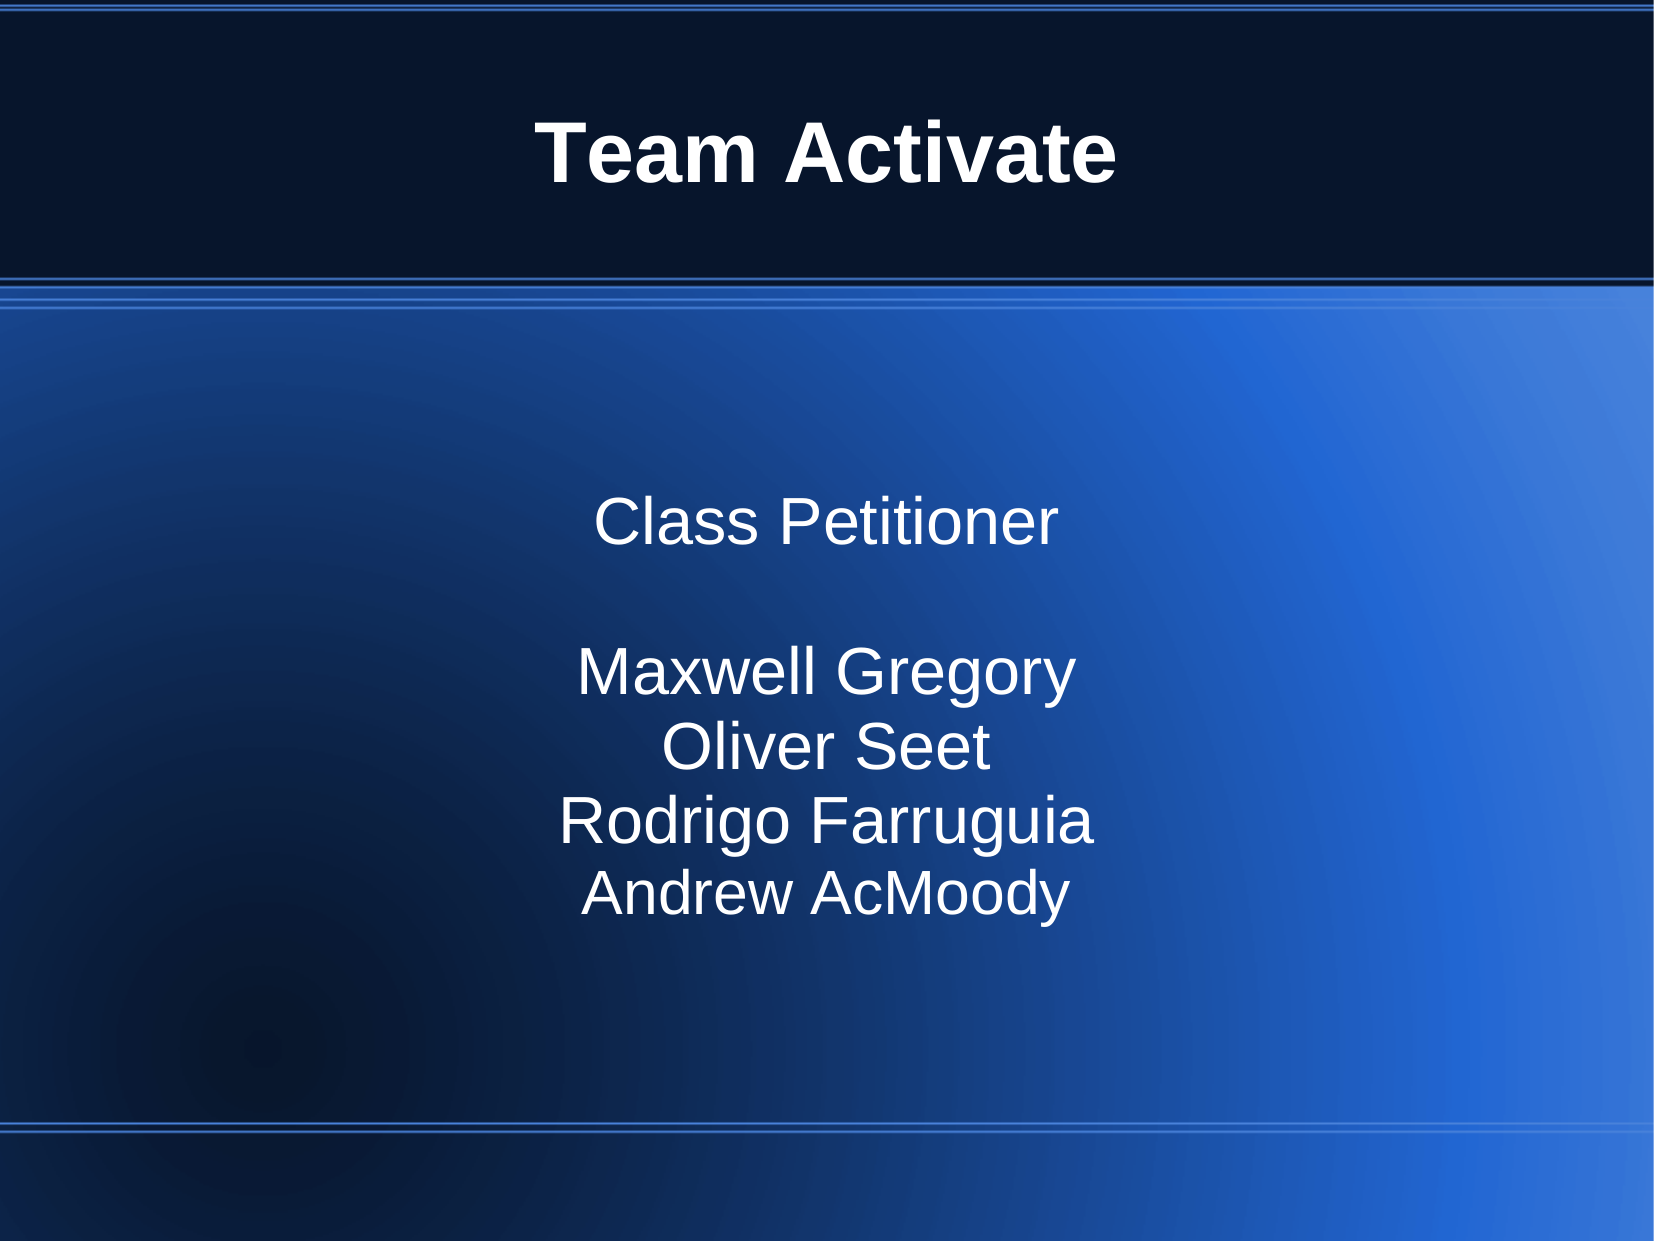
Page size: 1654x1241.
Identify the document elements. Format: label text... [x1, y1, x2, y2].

subtitle Class Petitioner Maxwell Gregory Oliver Seet Rodrigo Farruguia Andrew AcMoody [82, 355, 1571, 1058]
picture [0, 0, 1654, 1241]
title Team Activate [82, 49, 1571, 257]
